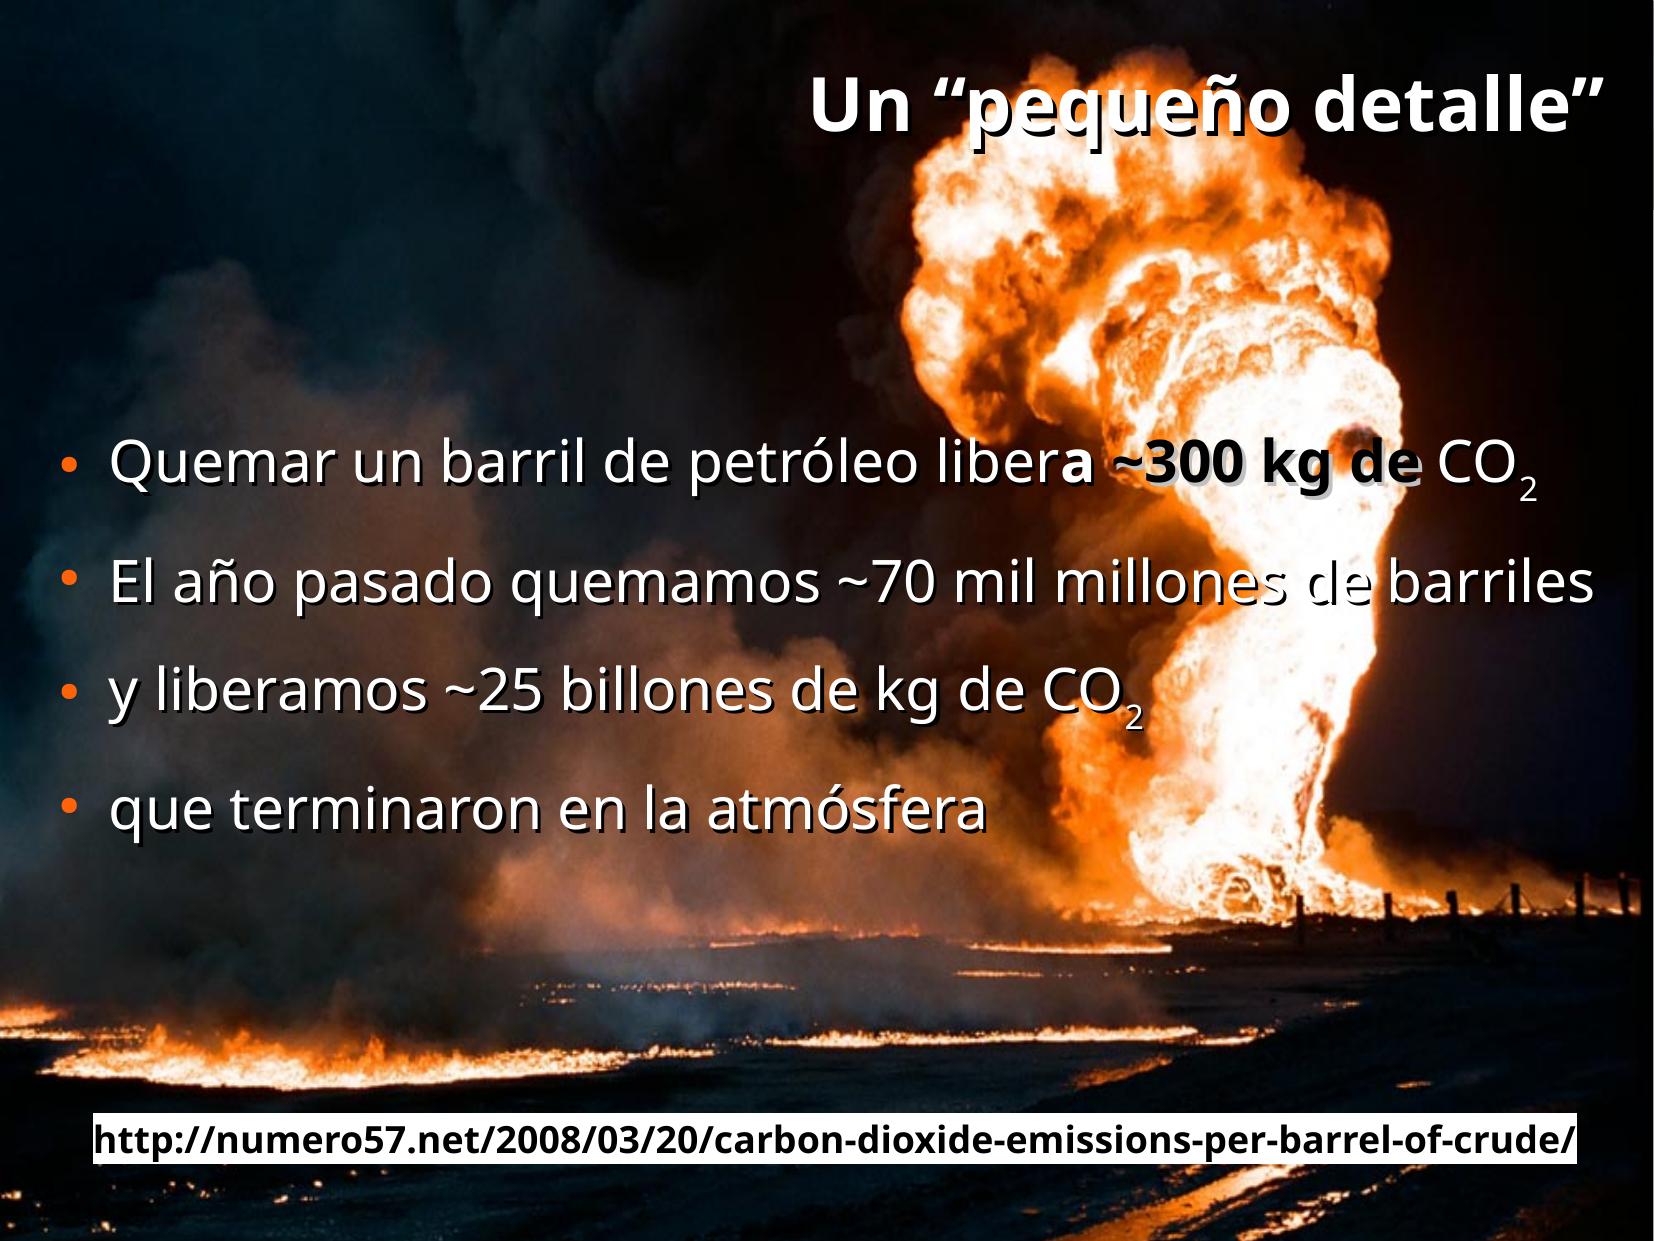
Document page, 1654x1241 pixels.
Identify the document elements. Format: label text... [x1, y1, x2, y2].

title Un “pequeño detalle” [45, 15, 1606, 191]
list Quemar un barril de petróleo libera ~300 kg de CO2 El año pasado quemamos ~70 mil millones de barriles y liberamos ~25 billones de kg de CO2 que terminaron en la atmósfera [42, 420, 1633, 916]
text_box http://numero57.net/2008/03/20/carbon-dioxide-emissions-per-barrel-of-crude/ [78, 1105, 1495, 1167]
picture [0, 0, 1654, 1241]
